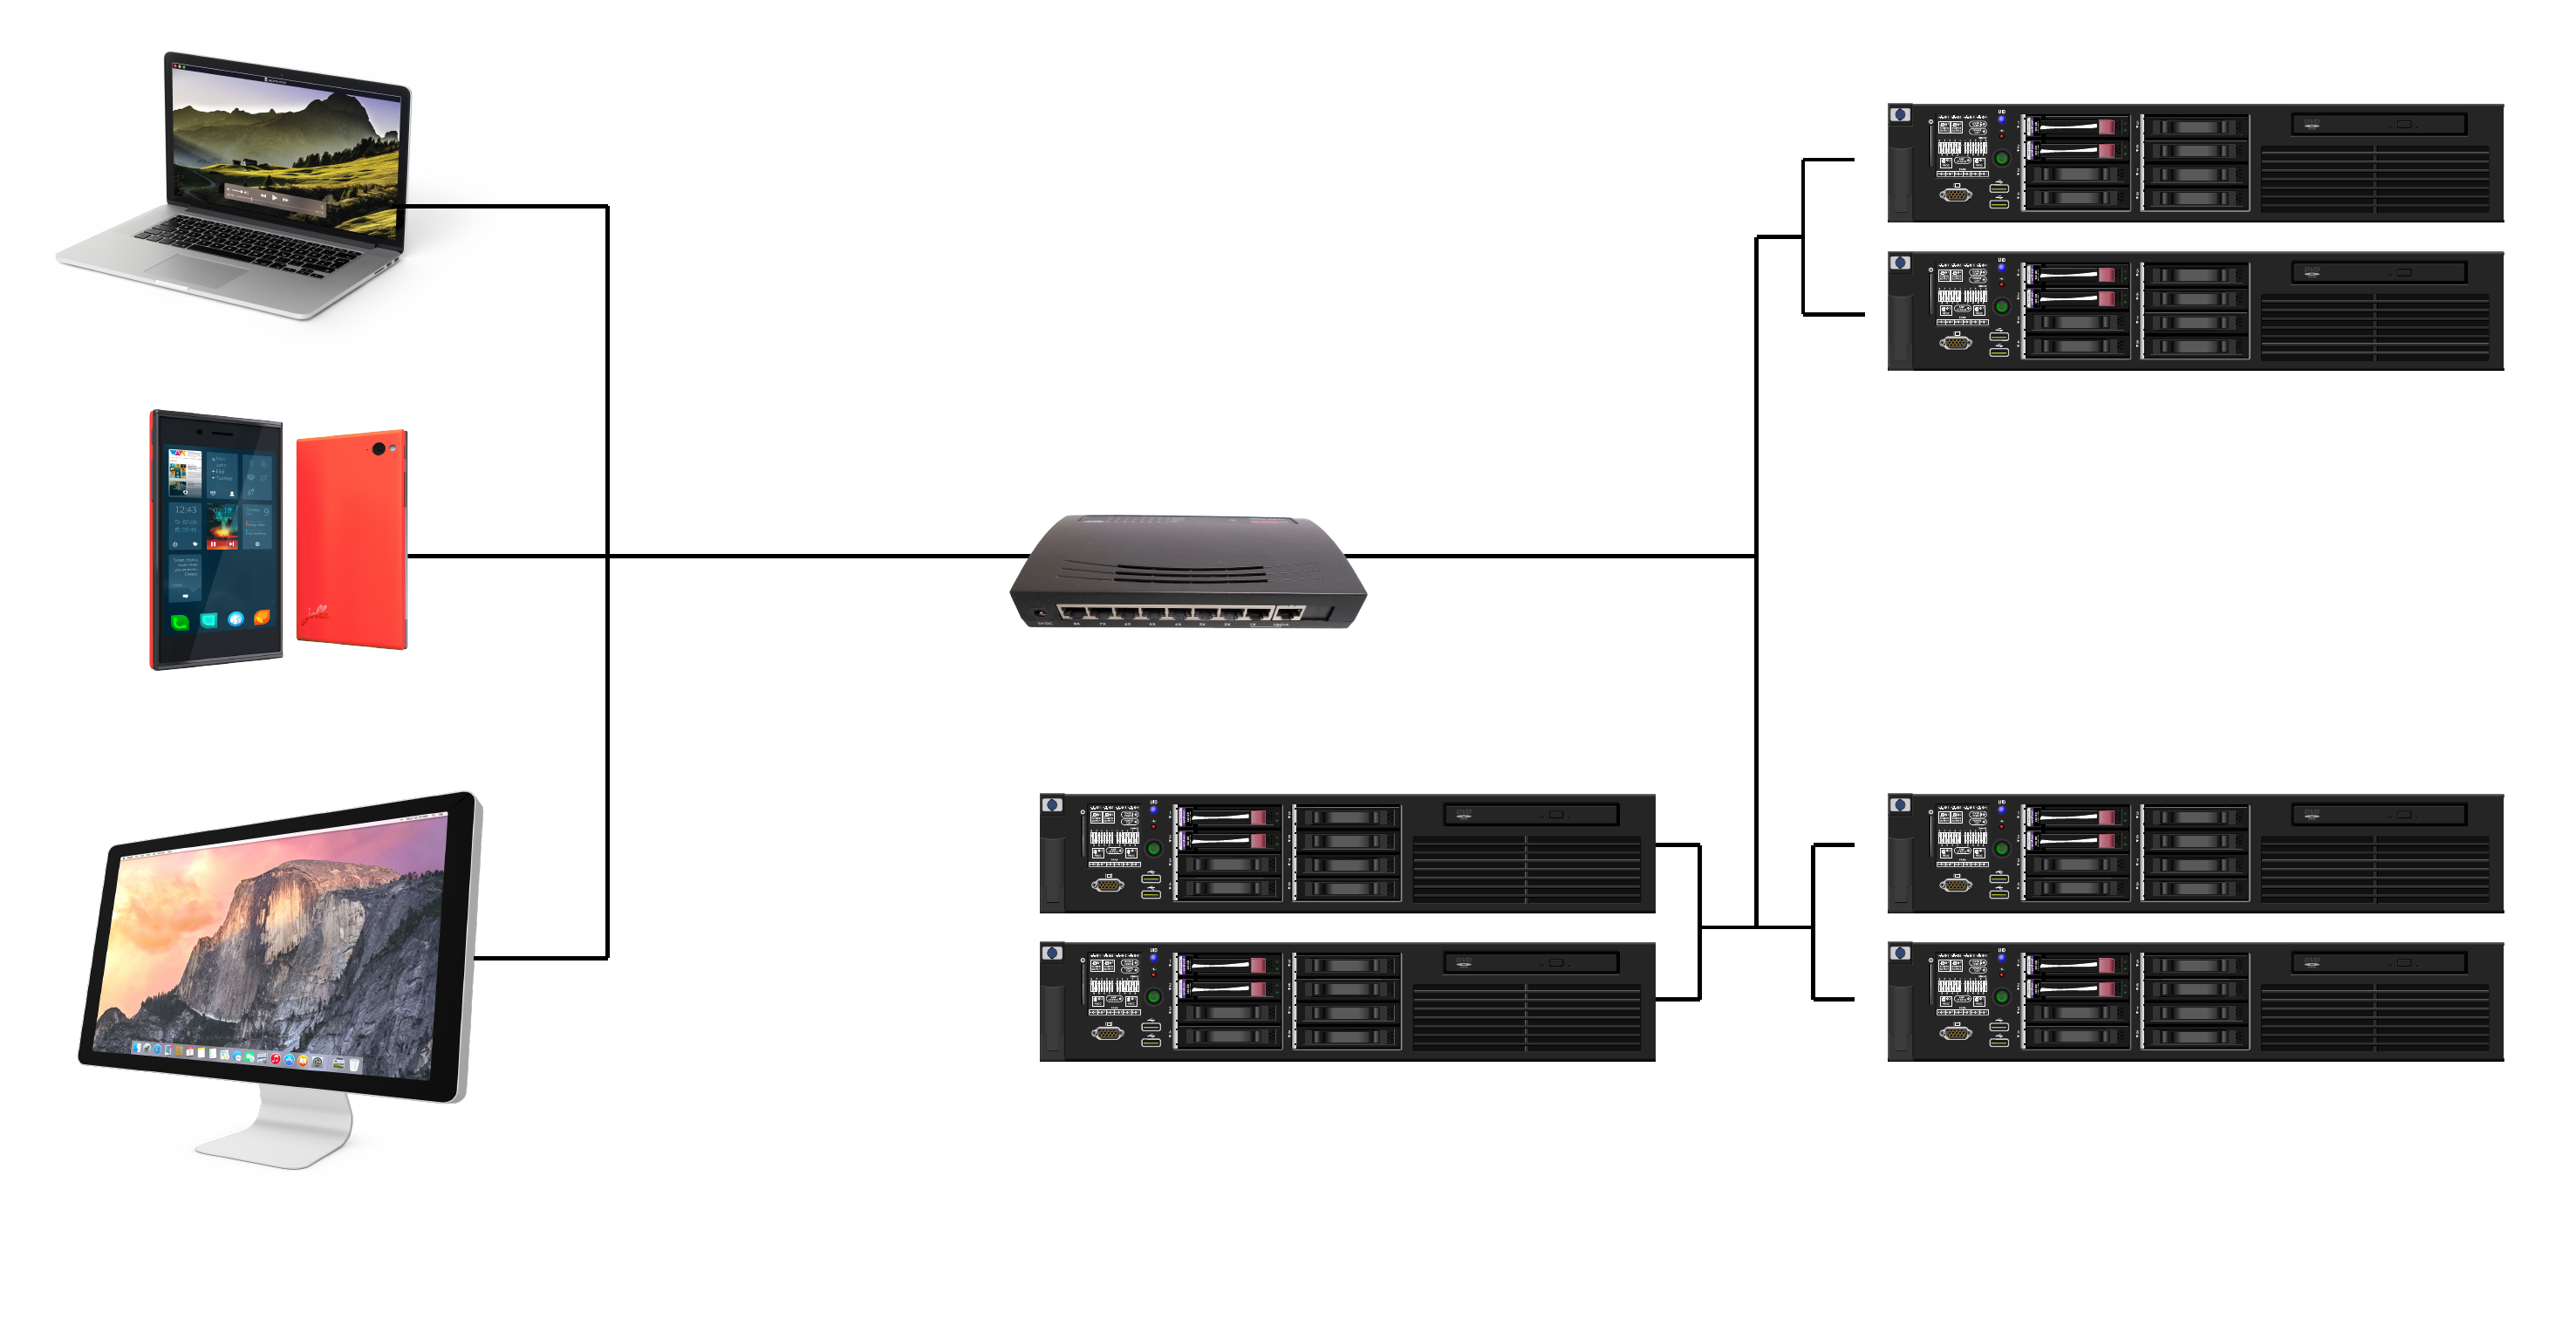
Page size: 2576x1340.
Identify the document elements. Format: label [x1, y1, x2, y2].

picture [1008, 941, 1656, 1062]
picture [1009, 515, 1368, 629]
picture [149, 409, 409, 671]
picture [1856, 103, 2504, 223]
picture [1008, 793, 1656, 913]
picture [54, 51, 504, 345]
picture [1856, 941, 2504, 1062]
picture [0, 779, 588, 1191]
picture [1856, 250, 2504, 372]
picture [1856, 793, 2504, 913]
